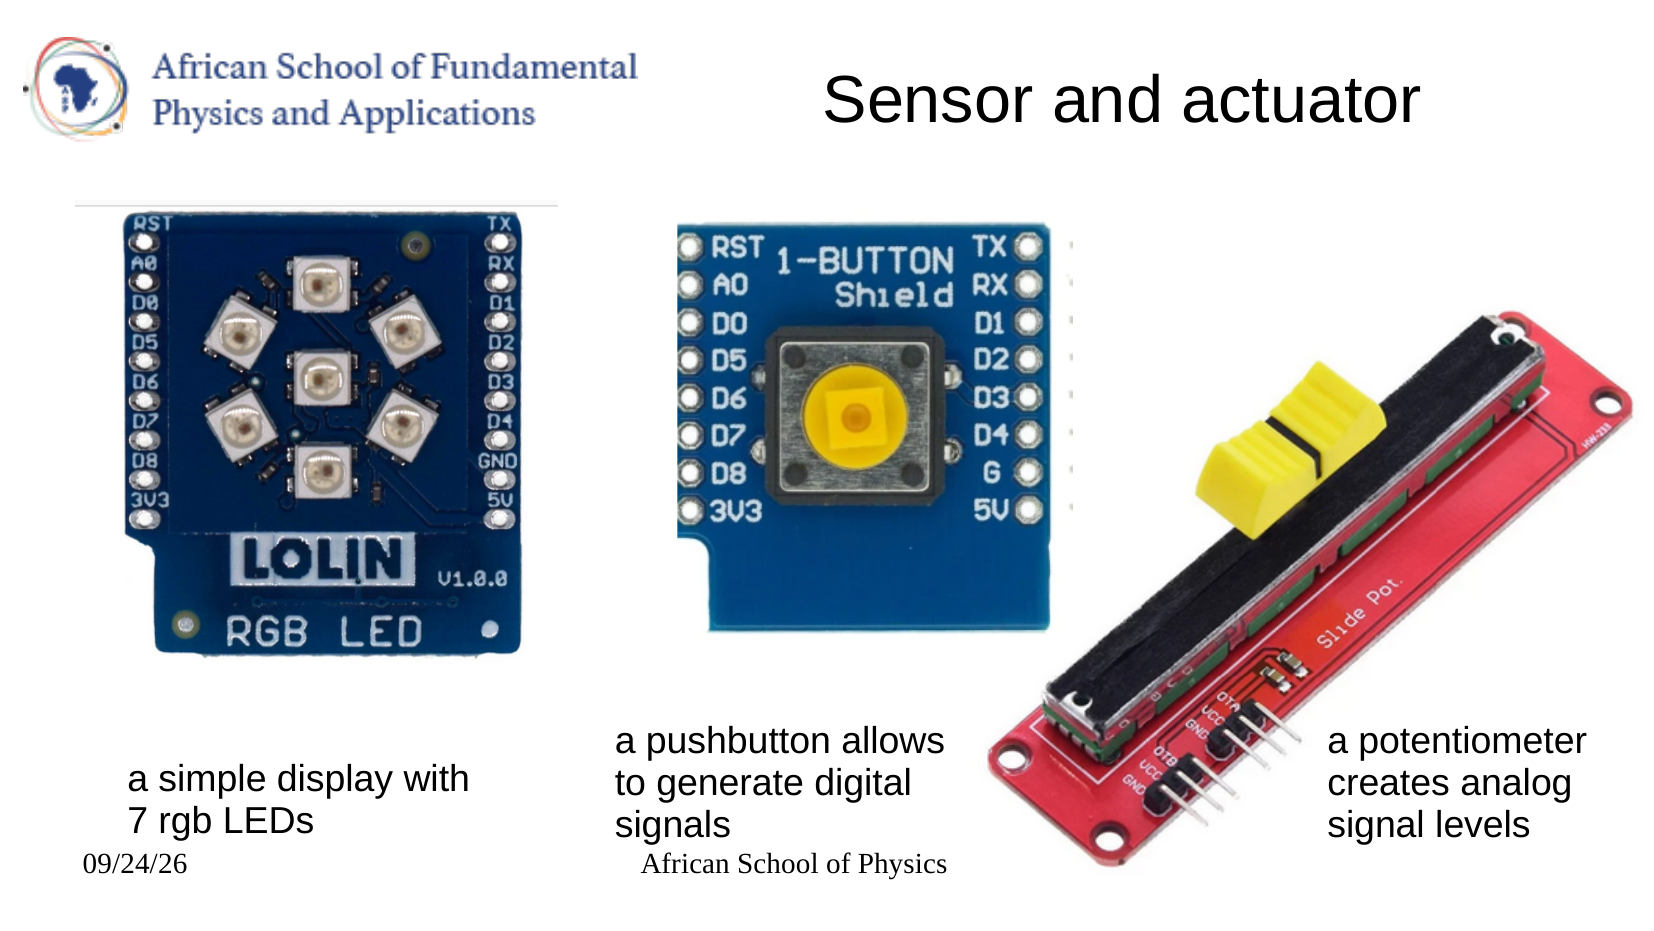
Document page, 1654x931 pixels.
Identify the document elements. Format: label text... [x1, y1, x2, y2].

text_box a pushbutton allows to generate digital signals [600, 712, 961, 854]
picture [75, 200, 558, 676]
picture [23, 37, 635, 142]
title Sensor and actuator [635, 21, 1610, 177]
text_box a simple display with 7 rgb LEDs [112, 750, 486, 849]
picture [637, 187, 1654, 901]
text_box a potentiometer creates analog signal levels [1312, 712, 1603, 854]
